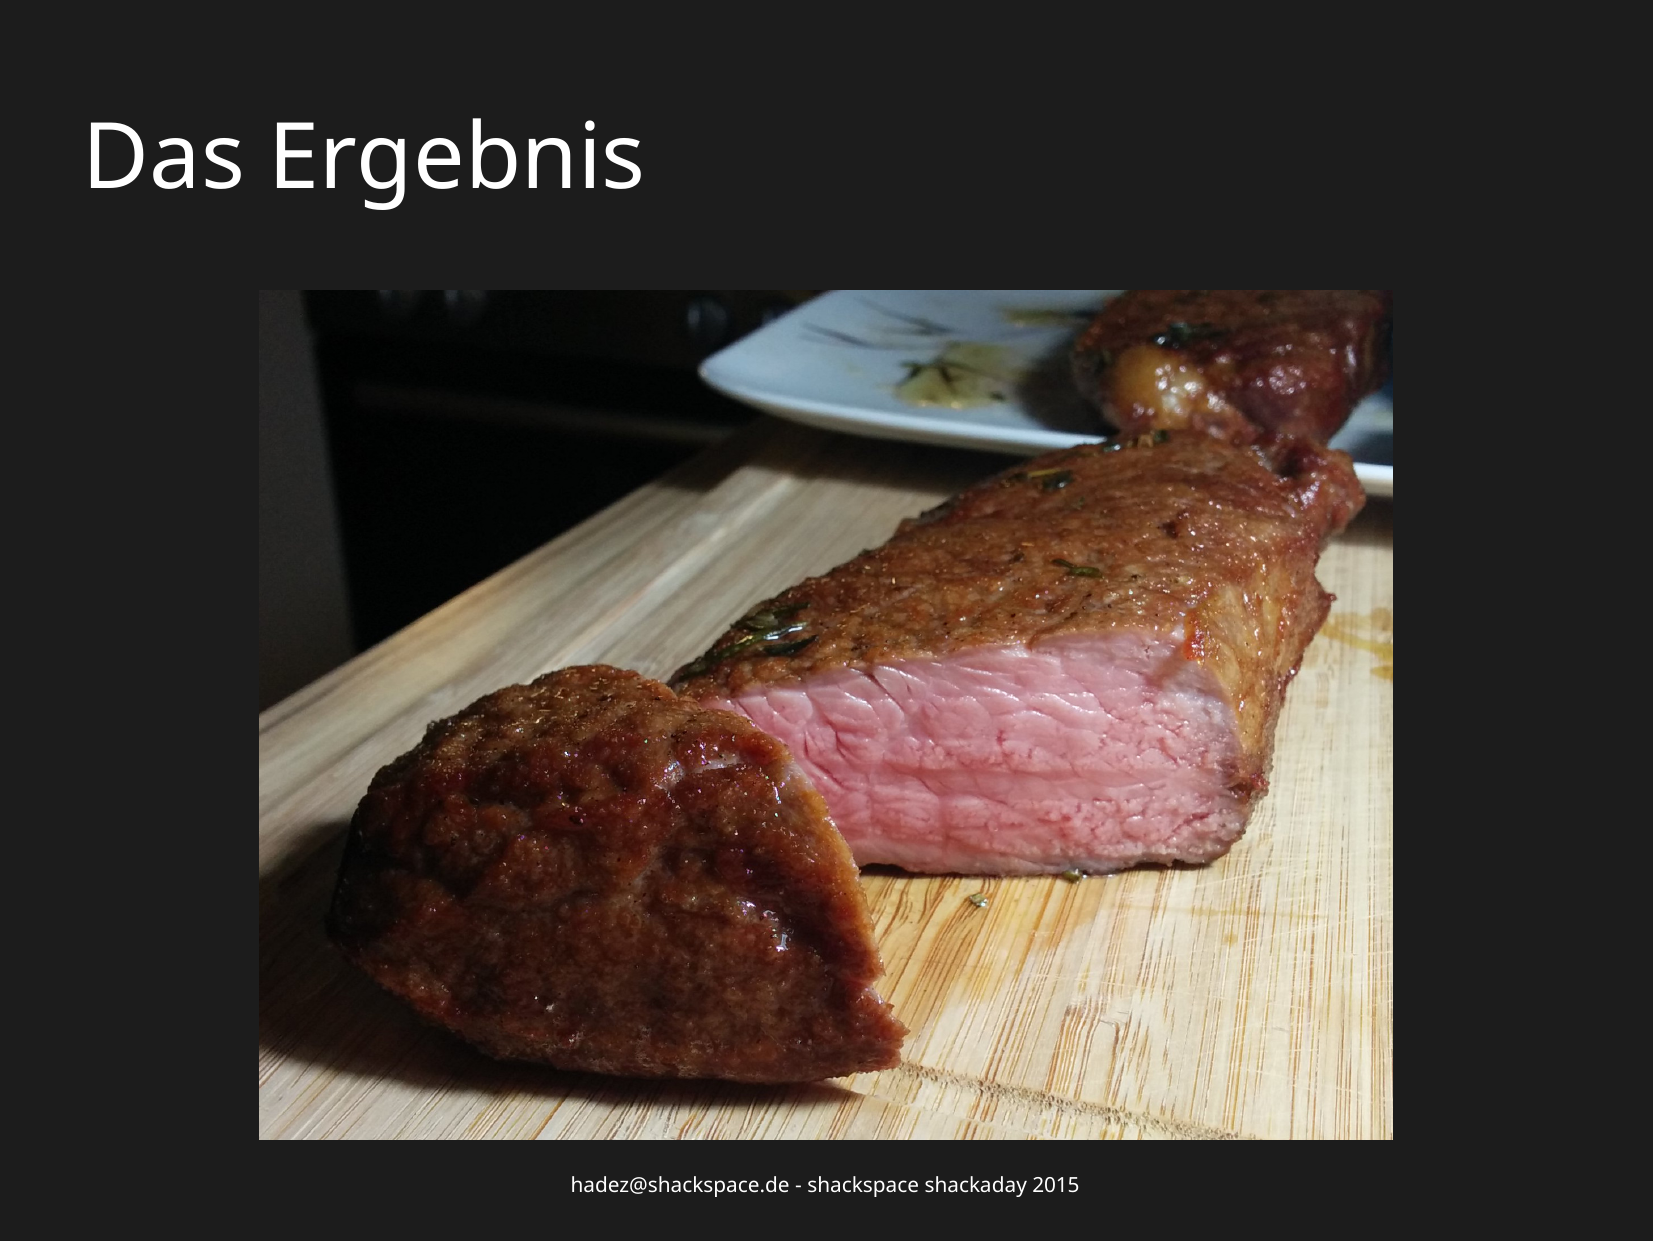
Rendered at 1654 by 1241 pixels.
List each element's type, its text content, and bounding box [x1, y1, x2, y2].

picture [259, 290, 1393, 1140]
title Das Ergebnis [82, 49, 1571, 257]
